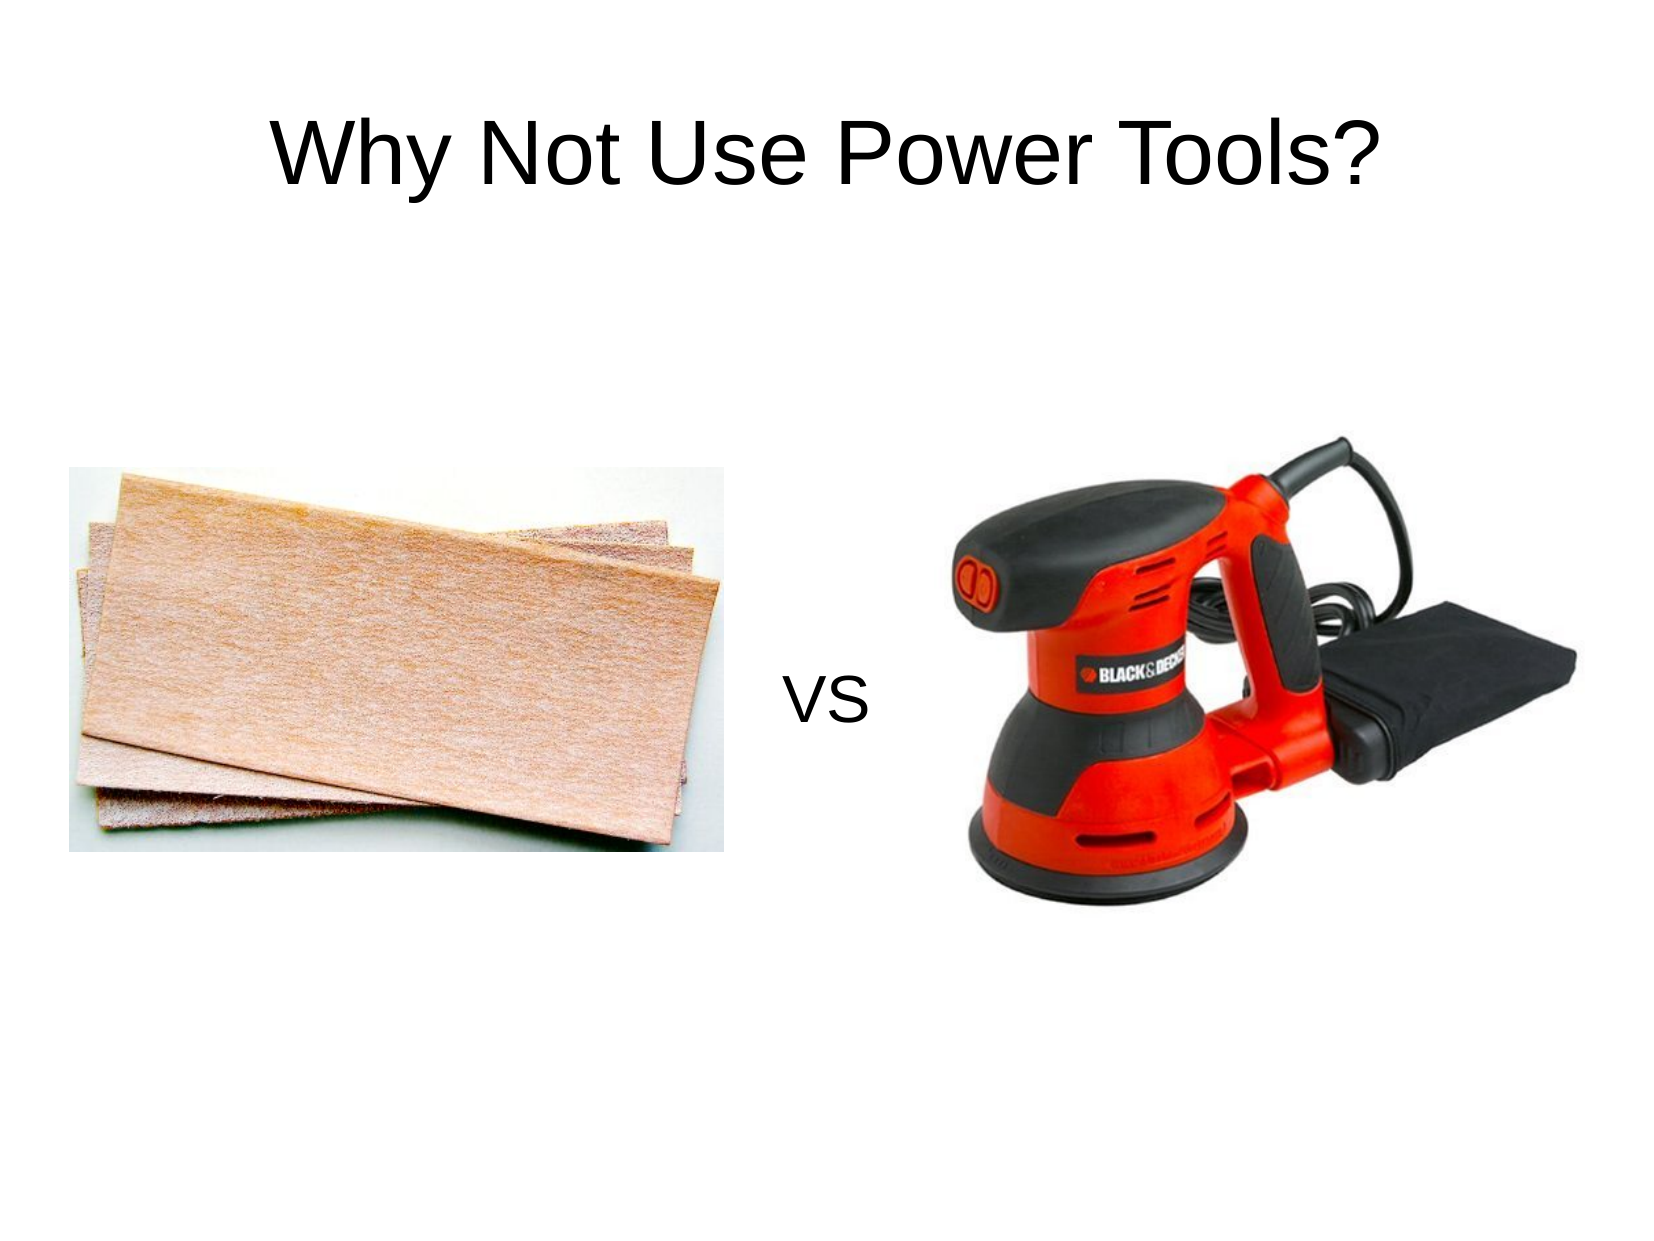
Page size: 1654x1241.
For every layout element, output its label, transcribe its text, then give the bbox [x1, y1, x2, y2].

picture [69, 467, 724, 852]
picture [934, 420, 1590, 919]
title Why Not Use Power Tools? [82, 56, 1571, 250]
subtitle VS [82, 297, 1571, 1102]
